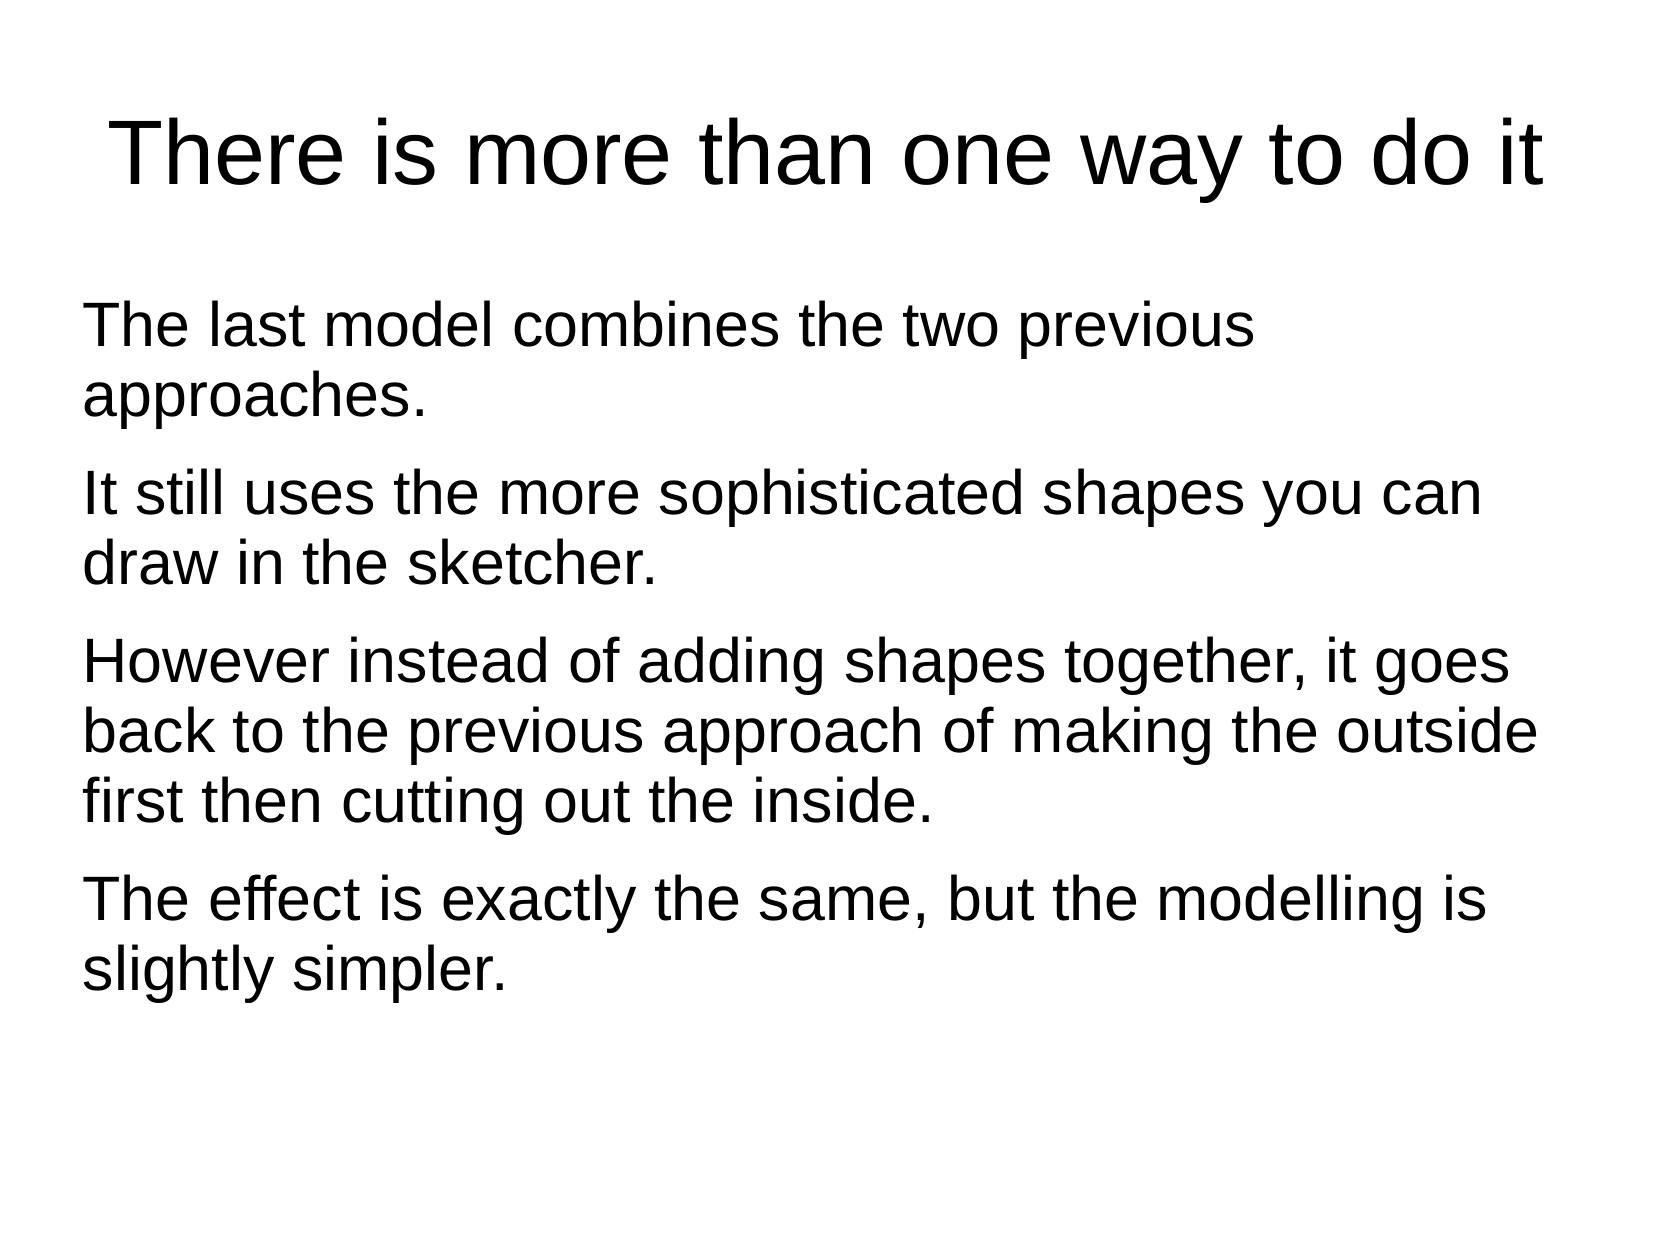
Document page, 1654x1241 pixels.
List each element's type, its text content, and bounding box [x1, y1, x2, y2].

list The last model combines the two previous approaches. It still uses the more sophisticated shapes you can draw in the sketcher. However instead of adding shapes together, it goes back to the previous approach of making the outside first then cutting out the inside. The effect is exactly the same, but the modelling is slightly simpler. [82, 290, 1571, 1010]
title There is more than one way to do it [82, 49, 1571, 257]
